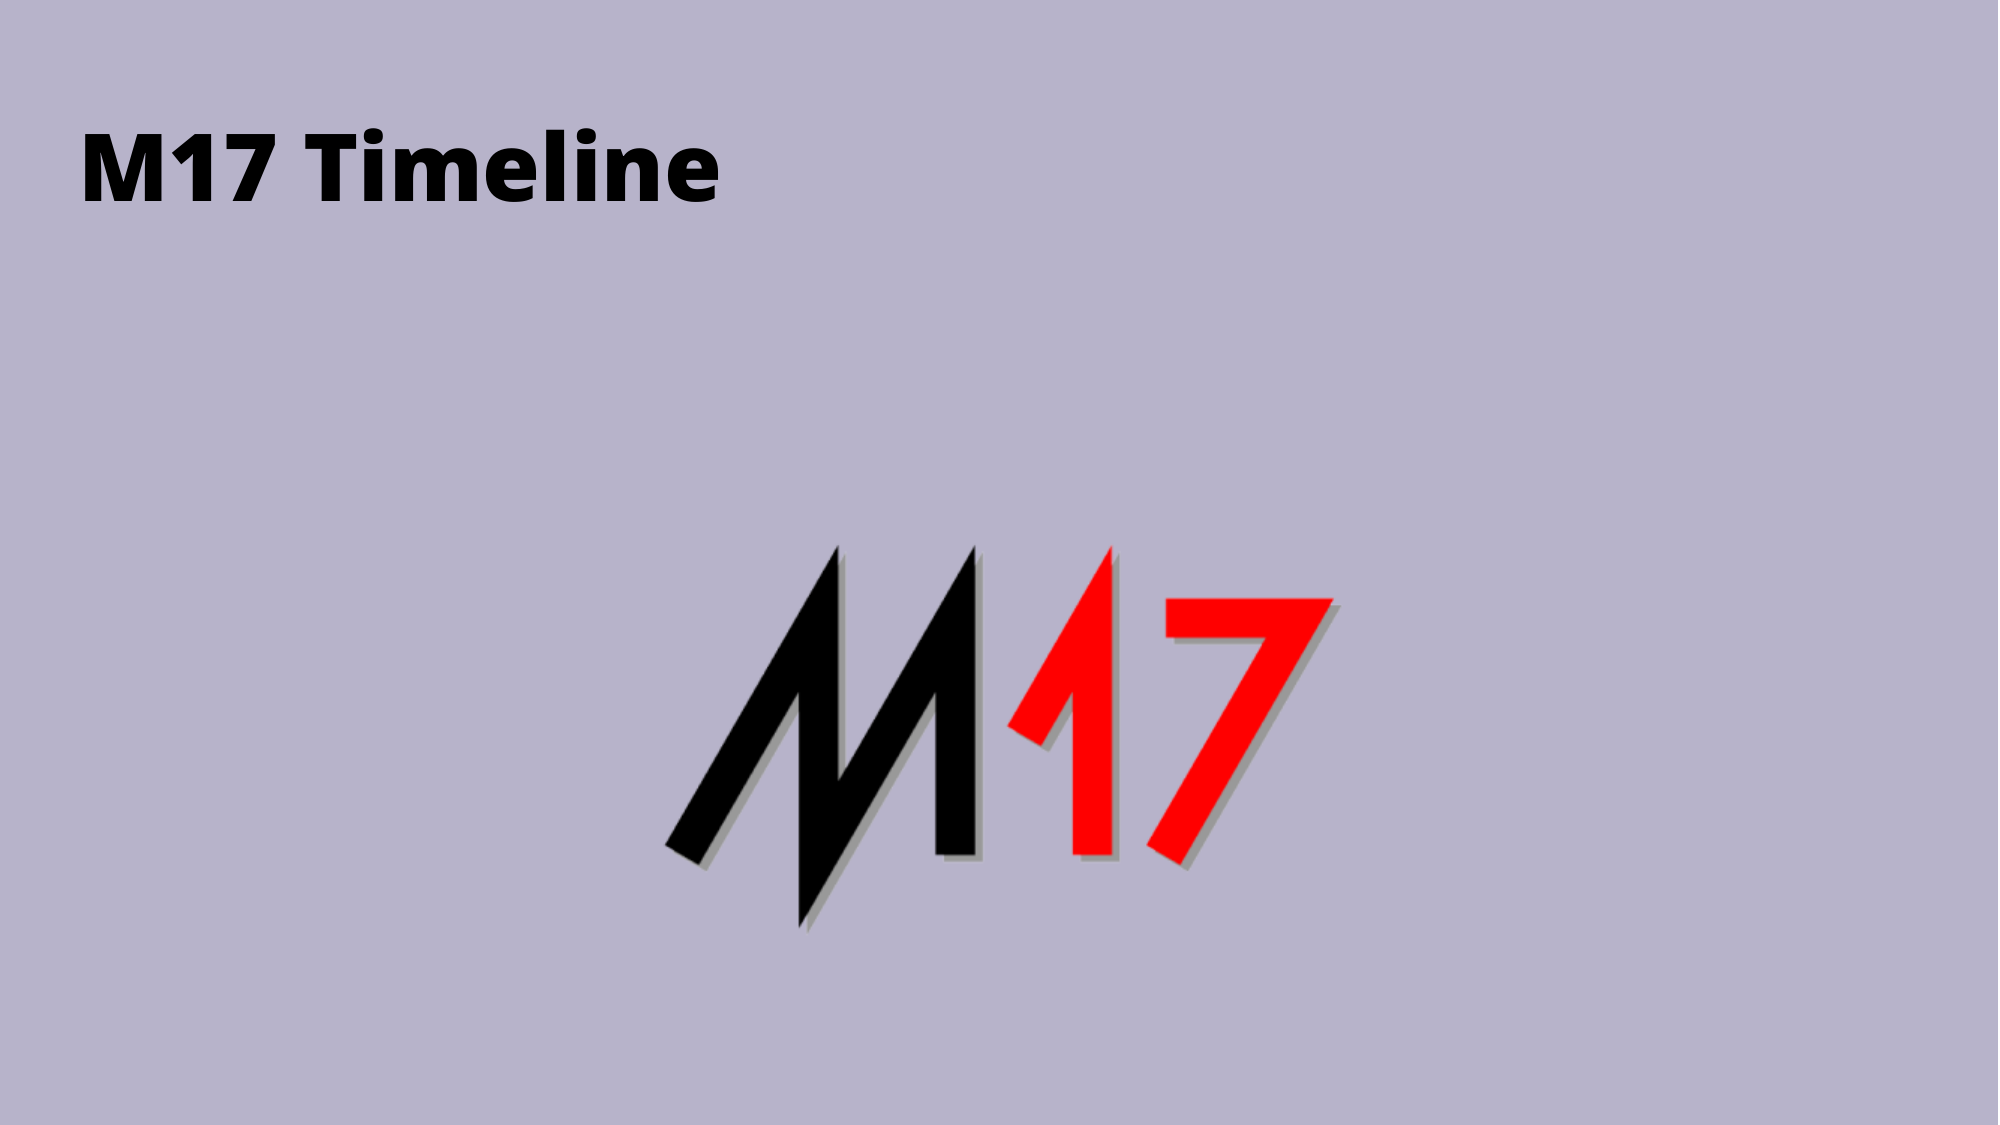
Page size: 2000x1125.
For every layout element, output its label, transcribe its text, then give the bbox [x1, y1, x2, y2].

picture [0, 0, 1998, 1125]
text_box M17 Timeline [78, 101, 657, 195]
